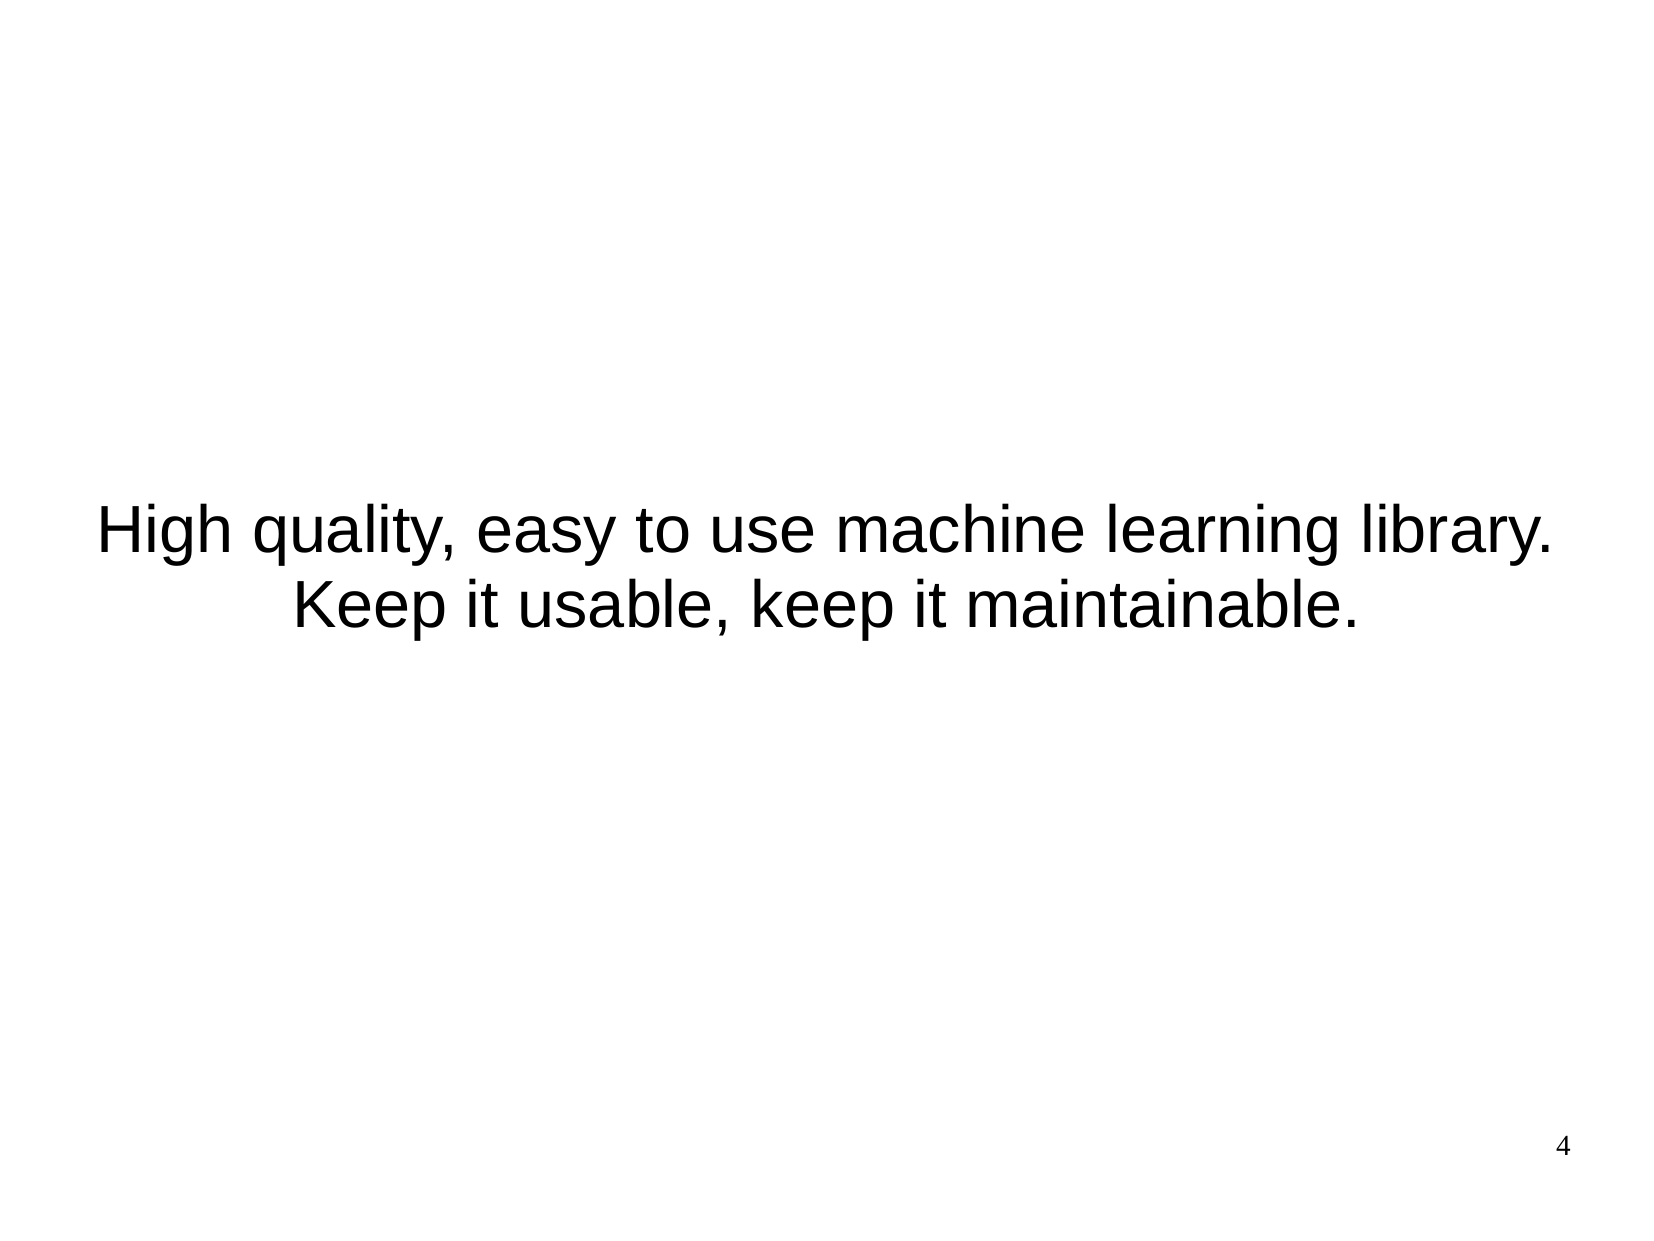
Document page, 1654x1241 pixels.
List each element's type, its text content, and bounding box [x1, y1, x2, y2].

subtitle High quality, easy to use machine learning library. Keep it usable, keep it maintainable. [82, 49, 1571, 1010]
